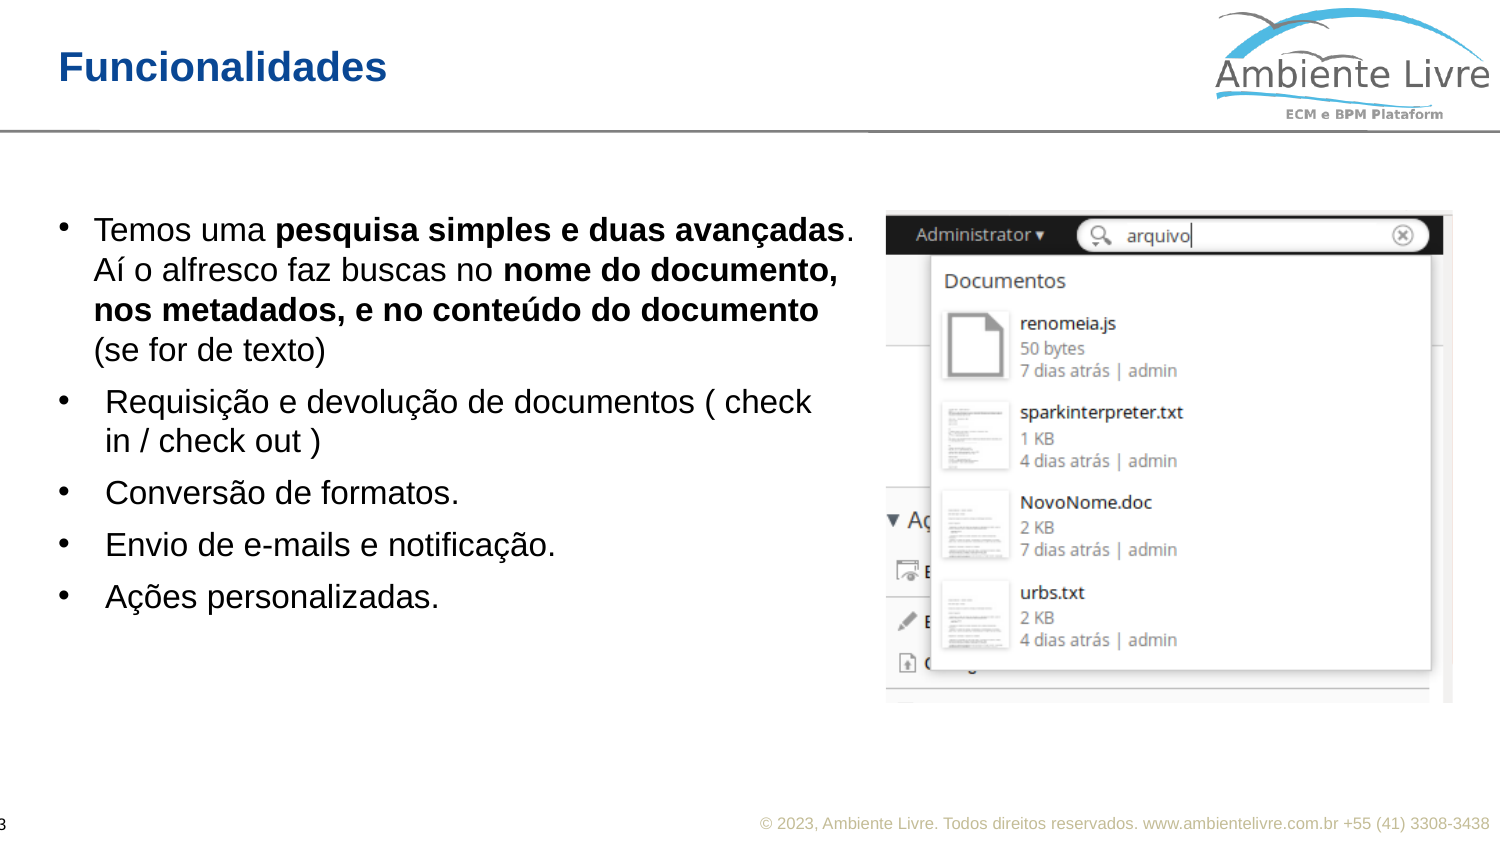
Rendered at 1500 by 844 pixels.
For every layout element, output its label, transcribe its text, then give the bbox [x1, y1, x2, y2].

picture [1215, 8, 1489, 119]
picture [875, 210, 1453, 703]
text_box Temos uma pesquisa simples e duas avançadas. Aí o alfresco faz buscas no nome do documento, nos metadados, e no conteúdo do documento (se for de texto) Requisição e devolução de documentos ( check in / check out ) Conversão de formatos. Envio de e-mails e notificação. Ações personalizadas. [43, 200, 875, 623]
title Funcionalidades [43, 8, 1127, 129]
